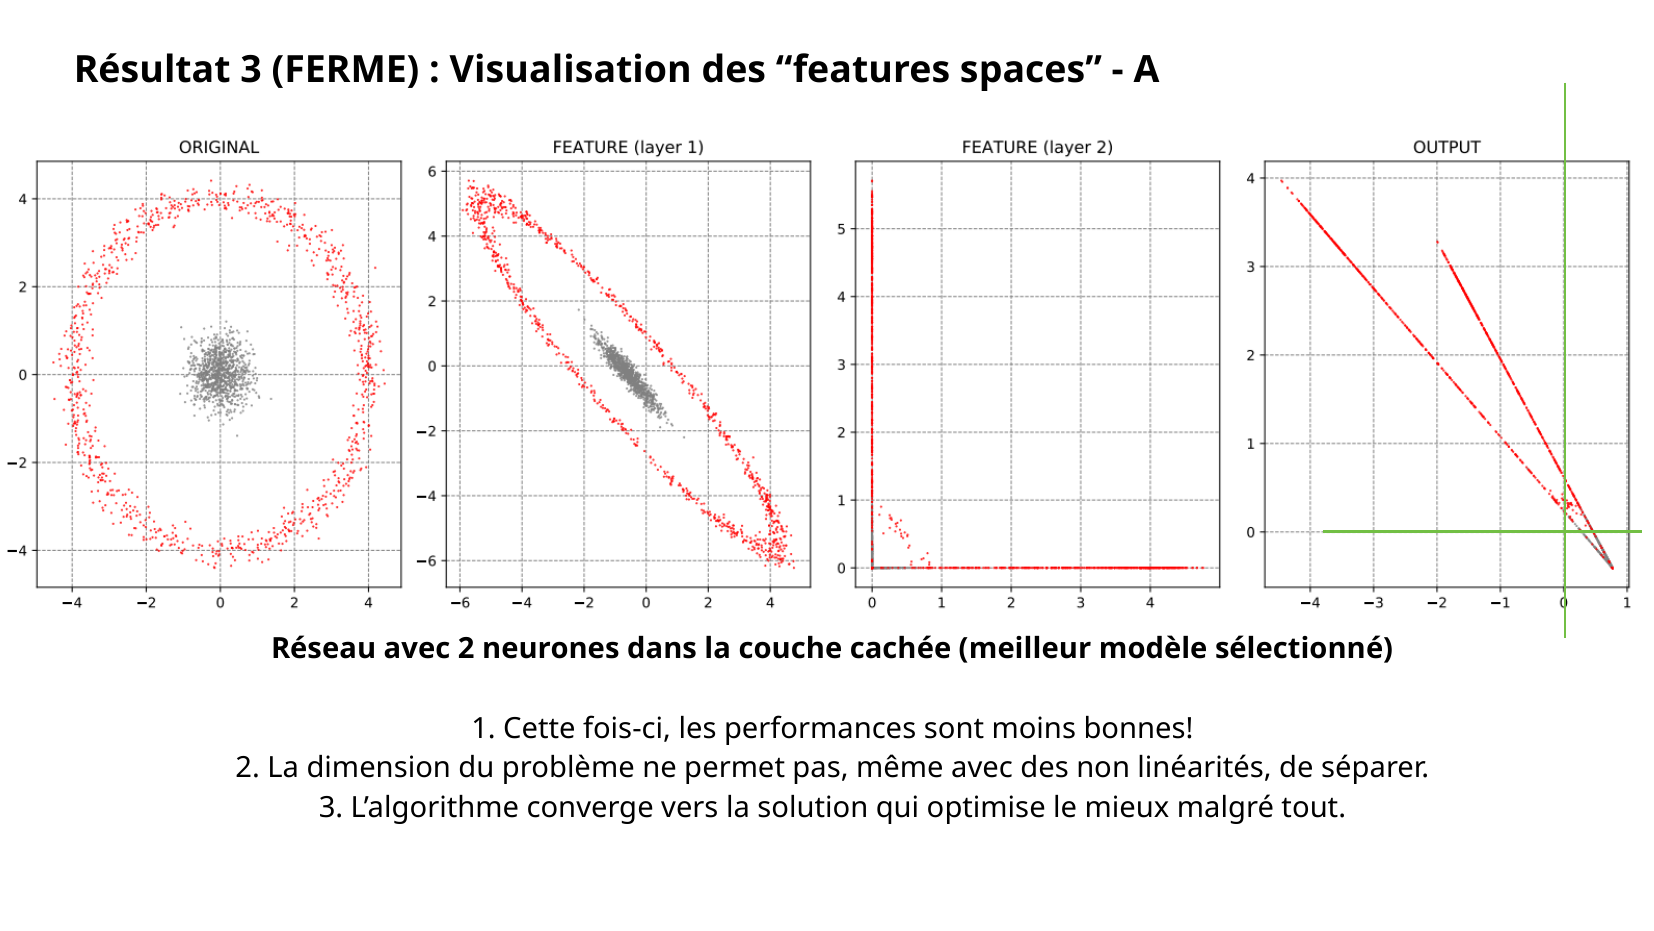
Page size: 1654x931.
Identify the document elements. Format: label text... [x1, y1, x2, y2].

picture [0, 126, 1564, 626]
picture [1566, 126, 1647, 626]
text_box Réseau avec 2 neurones dans la couche cachée (meilleur modèle sélectionné) 1. Cette fois-ci, les performances sont moins bonnes! 2. La dimension du problème ne permet pas, même avec des non linéarités, de séparer. 3. L’algorithme converge vers la solution qui optimise le mieux malgré tout. [47, 620, 1619, 865]
text_box Résultat 3 (FERME) : Visualisation des “features spaces” - A [59, 35, 1536, 93]
